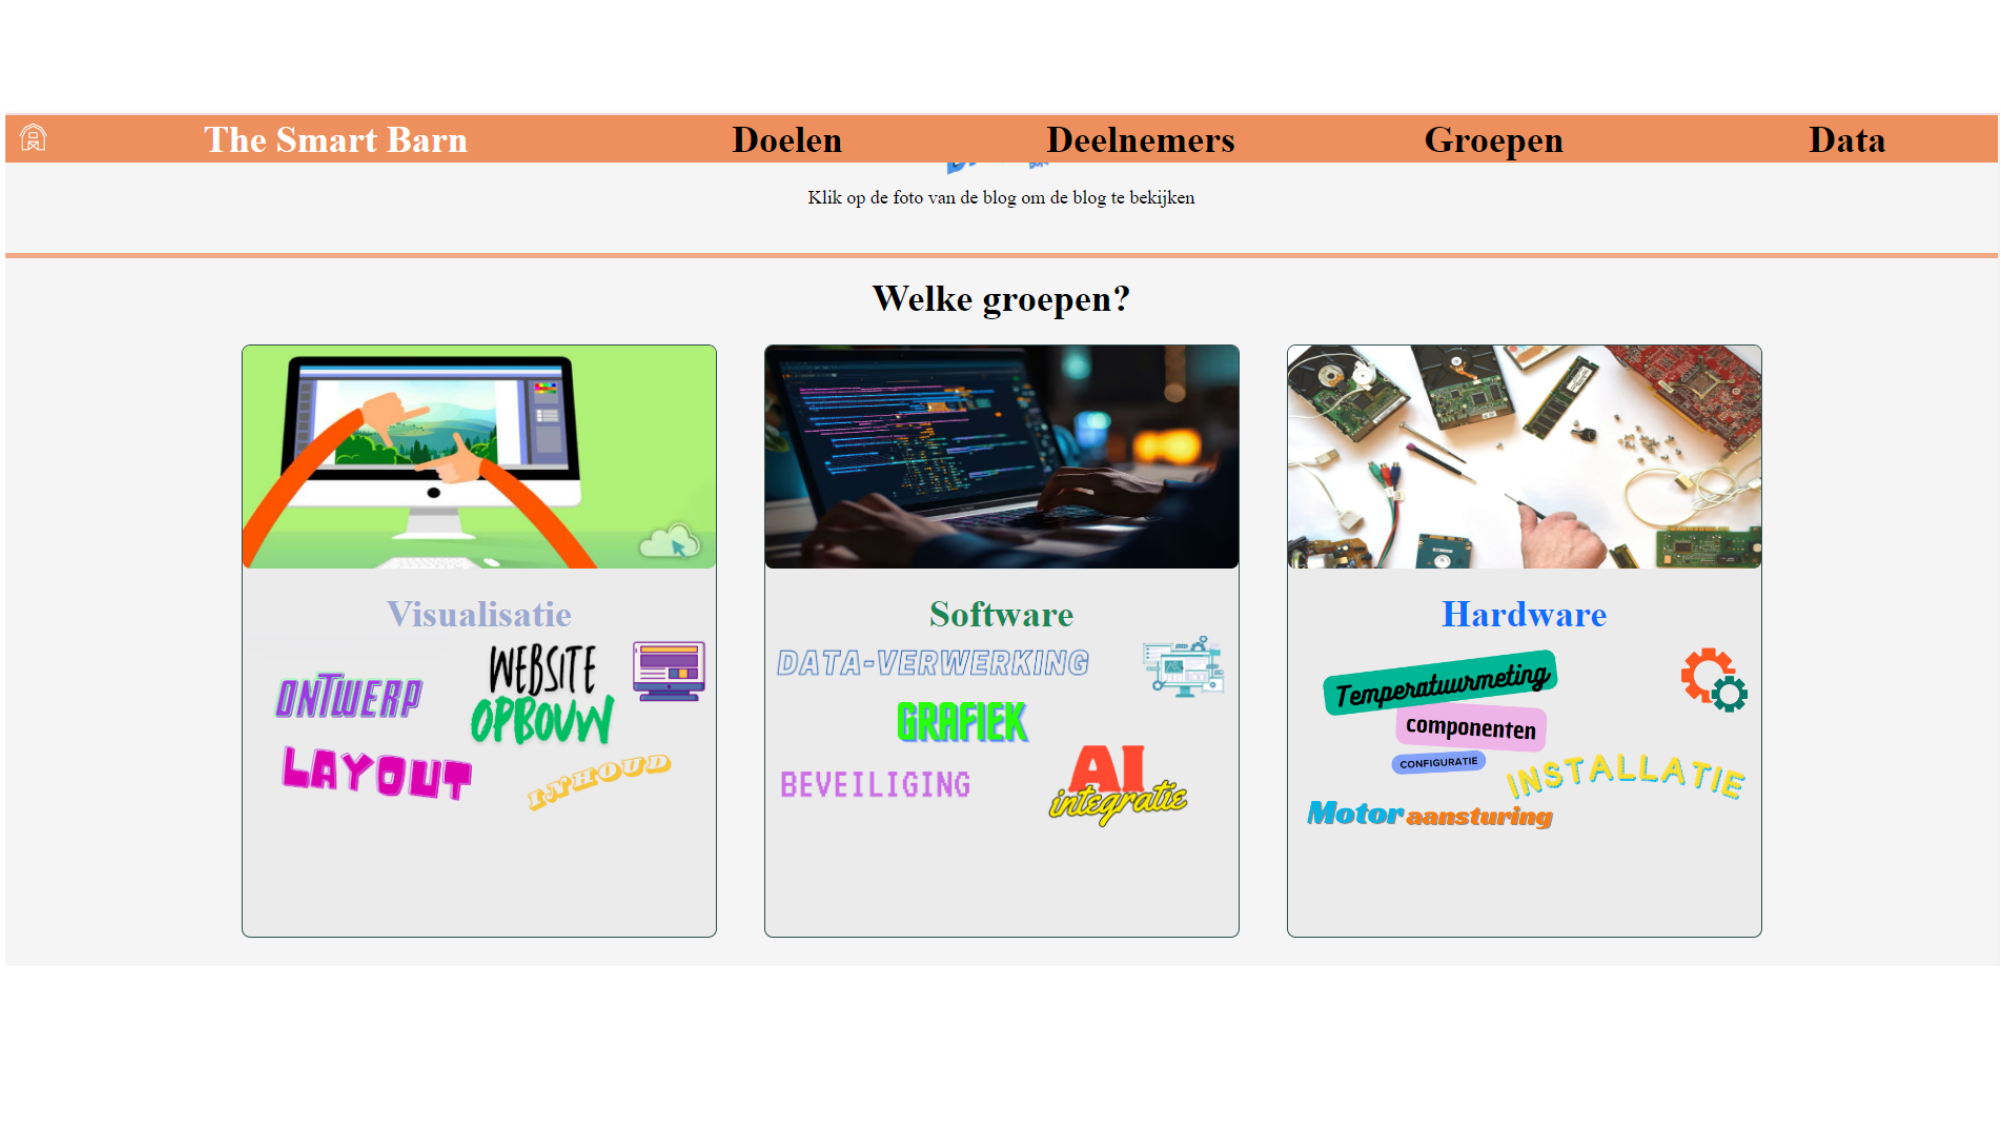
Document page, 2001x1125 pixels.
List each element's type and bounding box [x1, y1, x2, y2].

picture [5, 111, 2000, 966]
